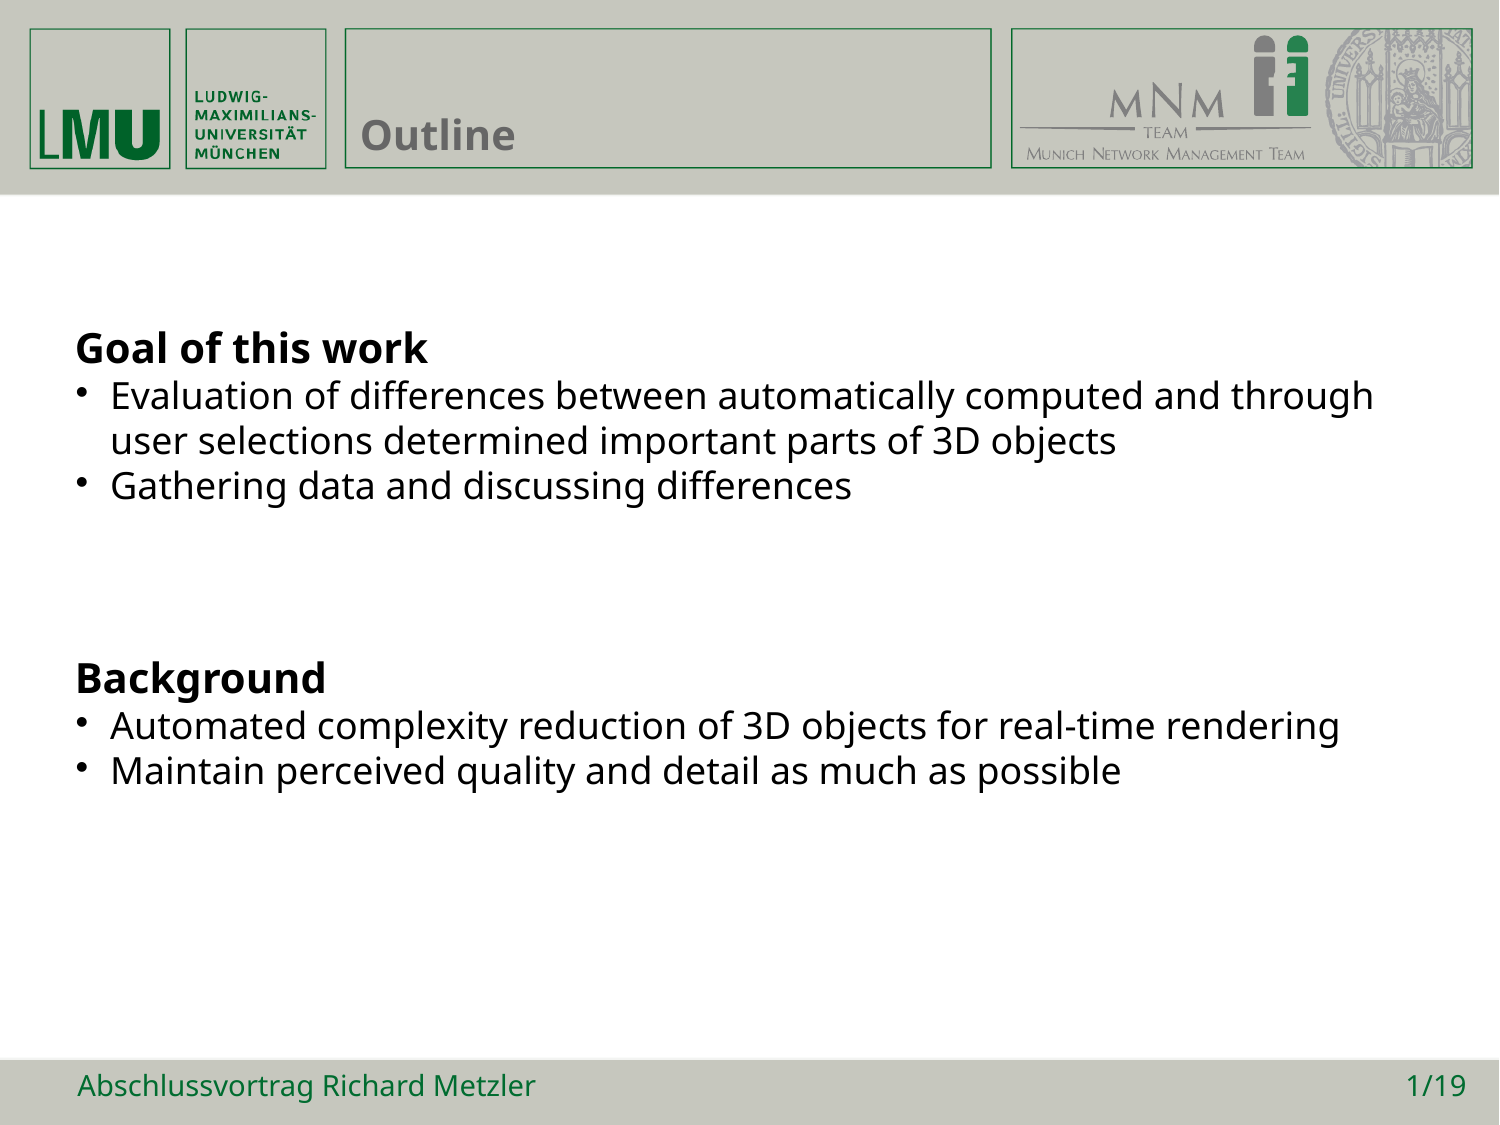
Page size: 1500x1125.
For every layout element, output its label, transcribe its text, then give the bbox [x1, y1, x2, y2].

text_box 1/19 [1320, 1059, 1482, 1107]
text_box Background Automated complexity reduction of 3D objects for real-time rendering Maintain perceived quality and detail as much as possible [59, 644, 1450, 924]
text_box Goal of this work Evaluation of differences between automatically computed and through user selections determined important parts of 3D objects Gathering data and discussing differences [59, 314, 1418, 555]
text_box Outline [345, 101, 986, 165]
picture [0, 1058, 1499, 1125]
picture [0, 0, 1499, 196]
text_box Abschlussvortrag Richard Metzler [62, 1059, 1245, 1107]
